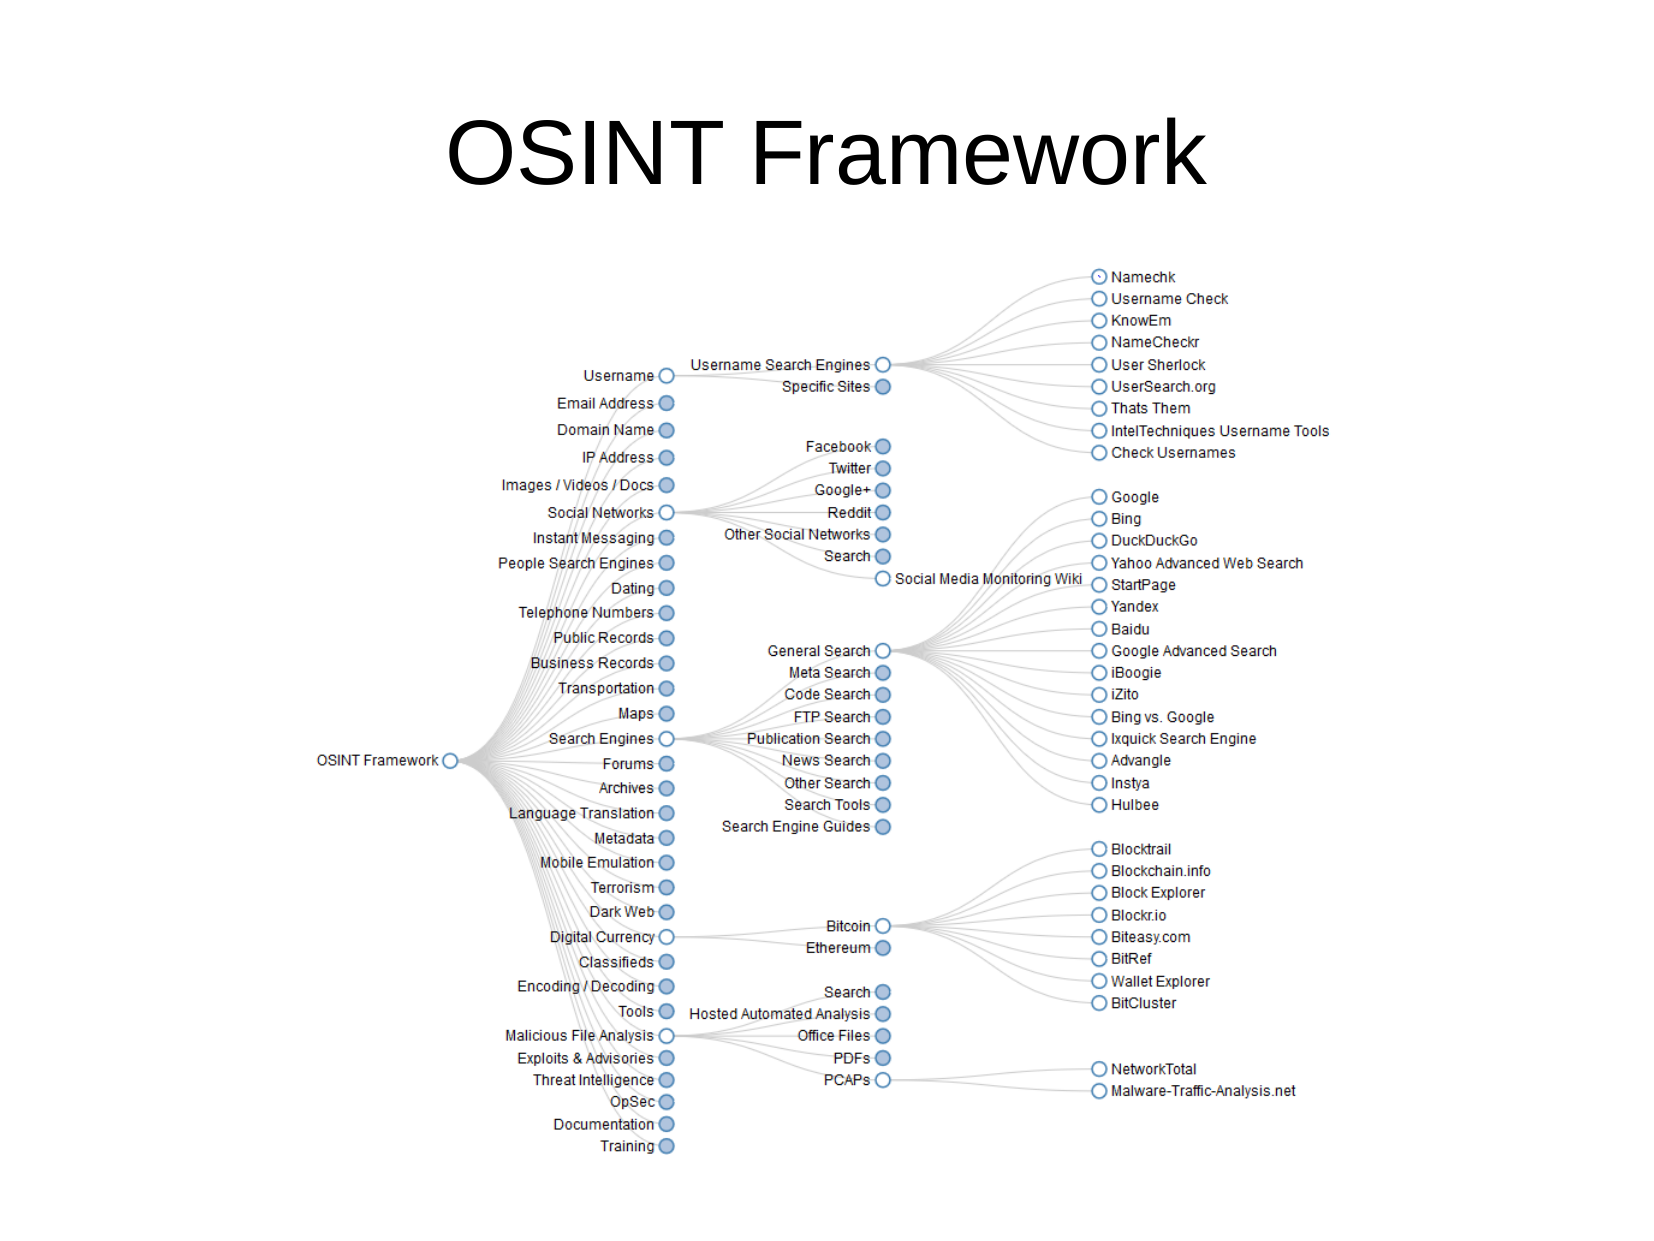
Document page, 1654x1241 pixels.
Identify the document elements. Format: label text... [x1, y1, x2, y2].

picture [282, 256, 1347, 1185]
title OSINT Framework [82, 49, 1571, 257]
